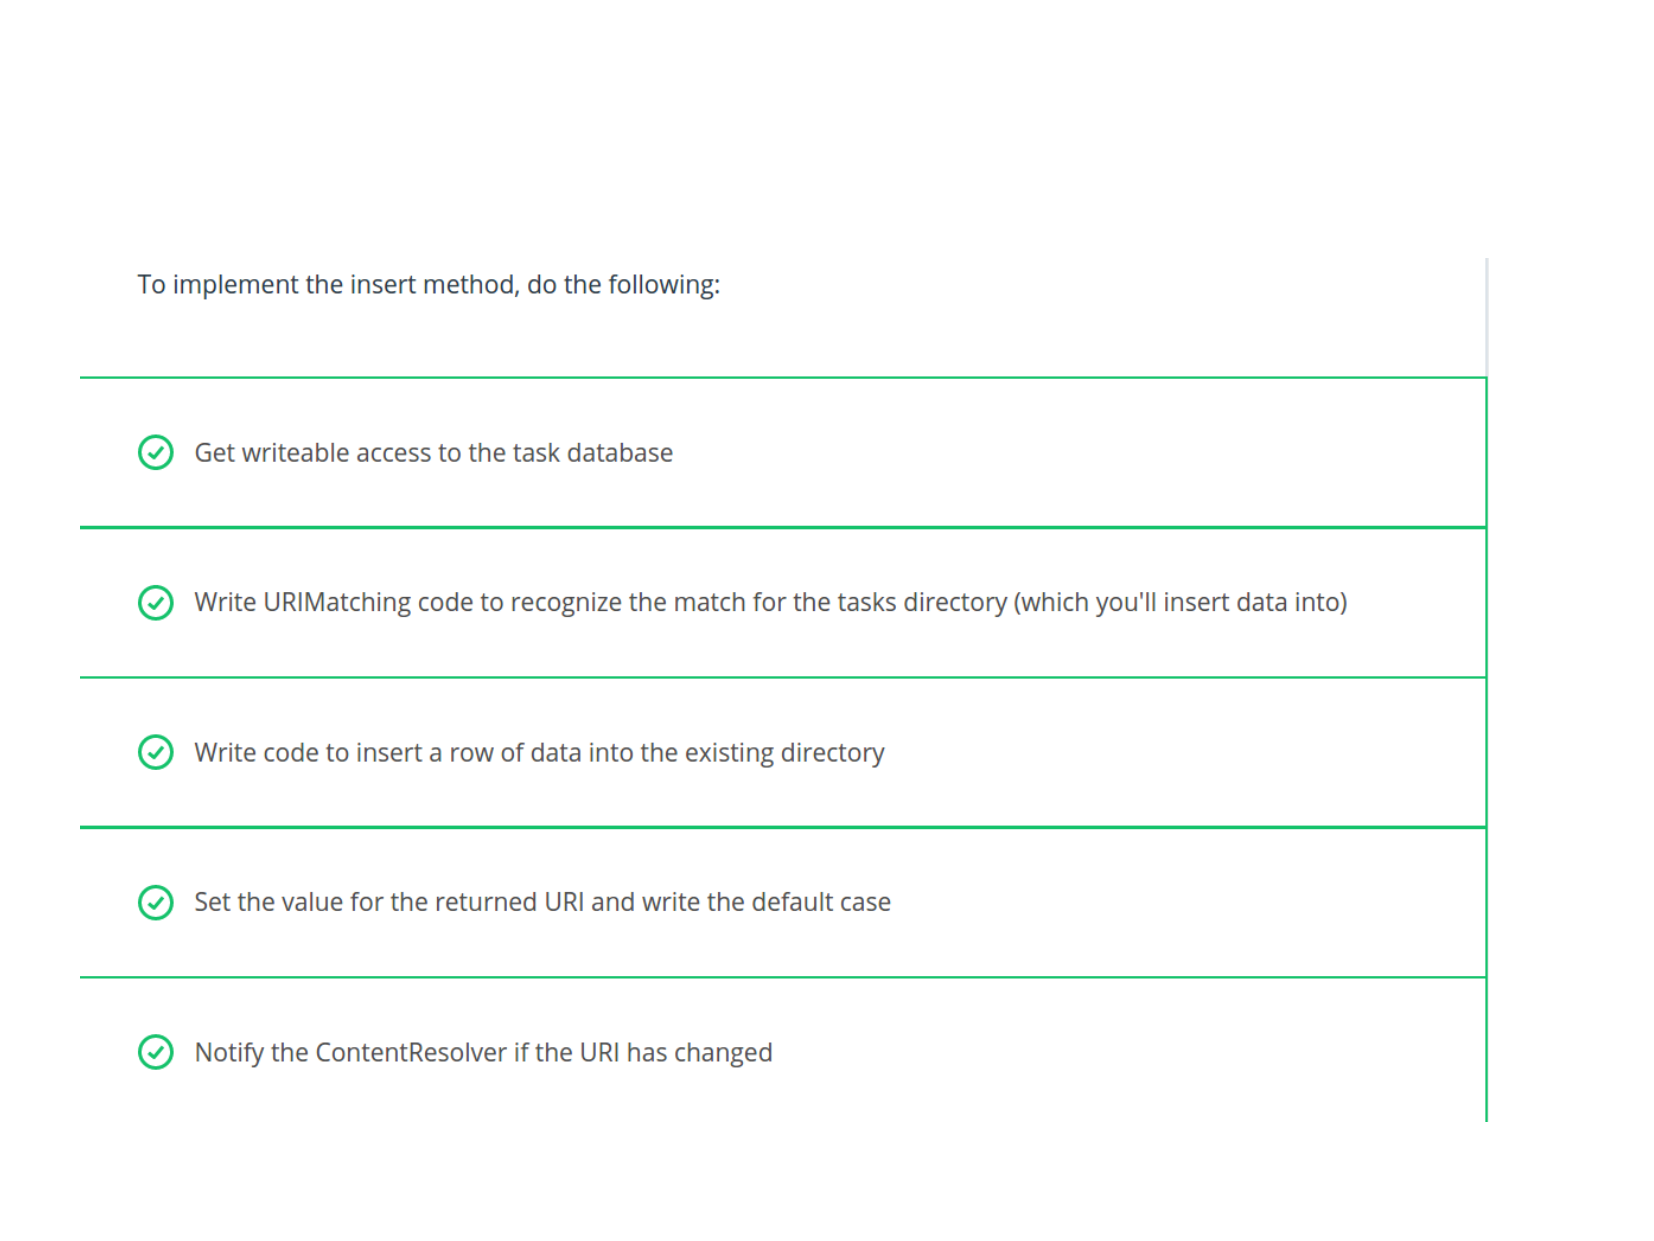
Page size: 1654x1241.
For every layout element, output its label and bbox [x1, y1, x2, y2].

picture [80, 258, 1489, 1123]
